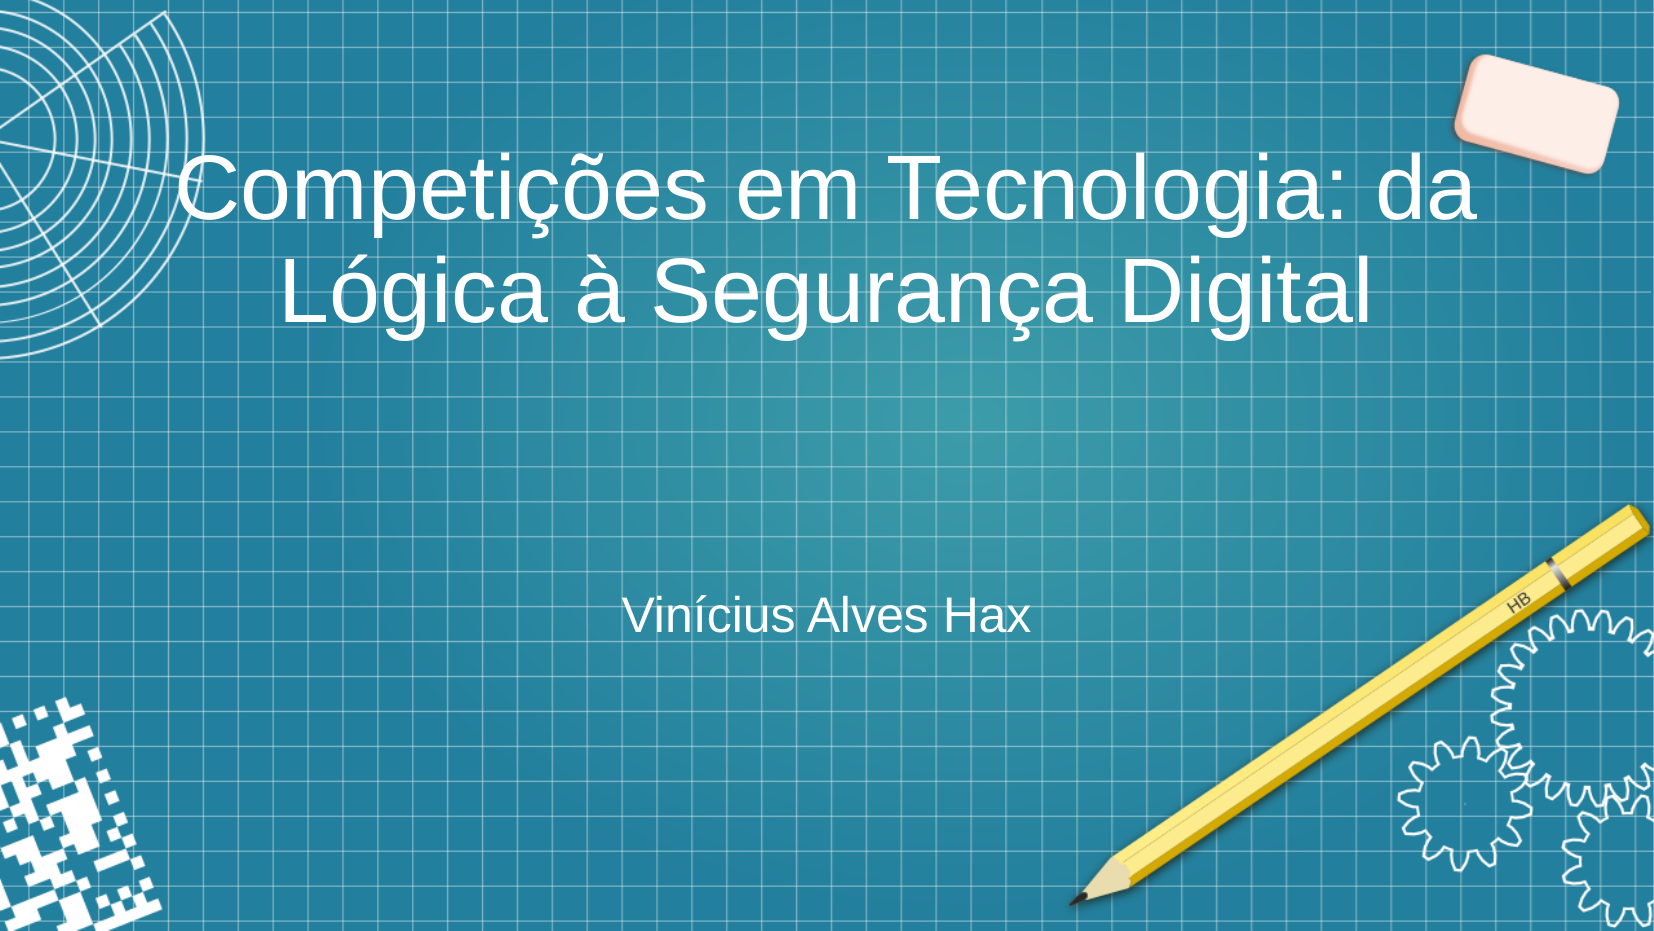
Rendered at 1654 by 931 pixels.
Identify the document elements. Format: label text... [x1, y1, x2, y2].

subtitle Vinícius Alves Hax [82, 389, 1571, 842]
picture [0, 0, 1654, 931]
title Competições em Tecnologia: da Lógica à Segurança Digital [82, 132, 1571, 346]
